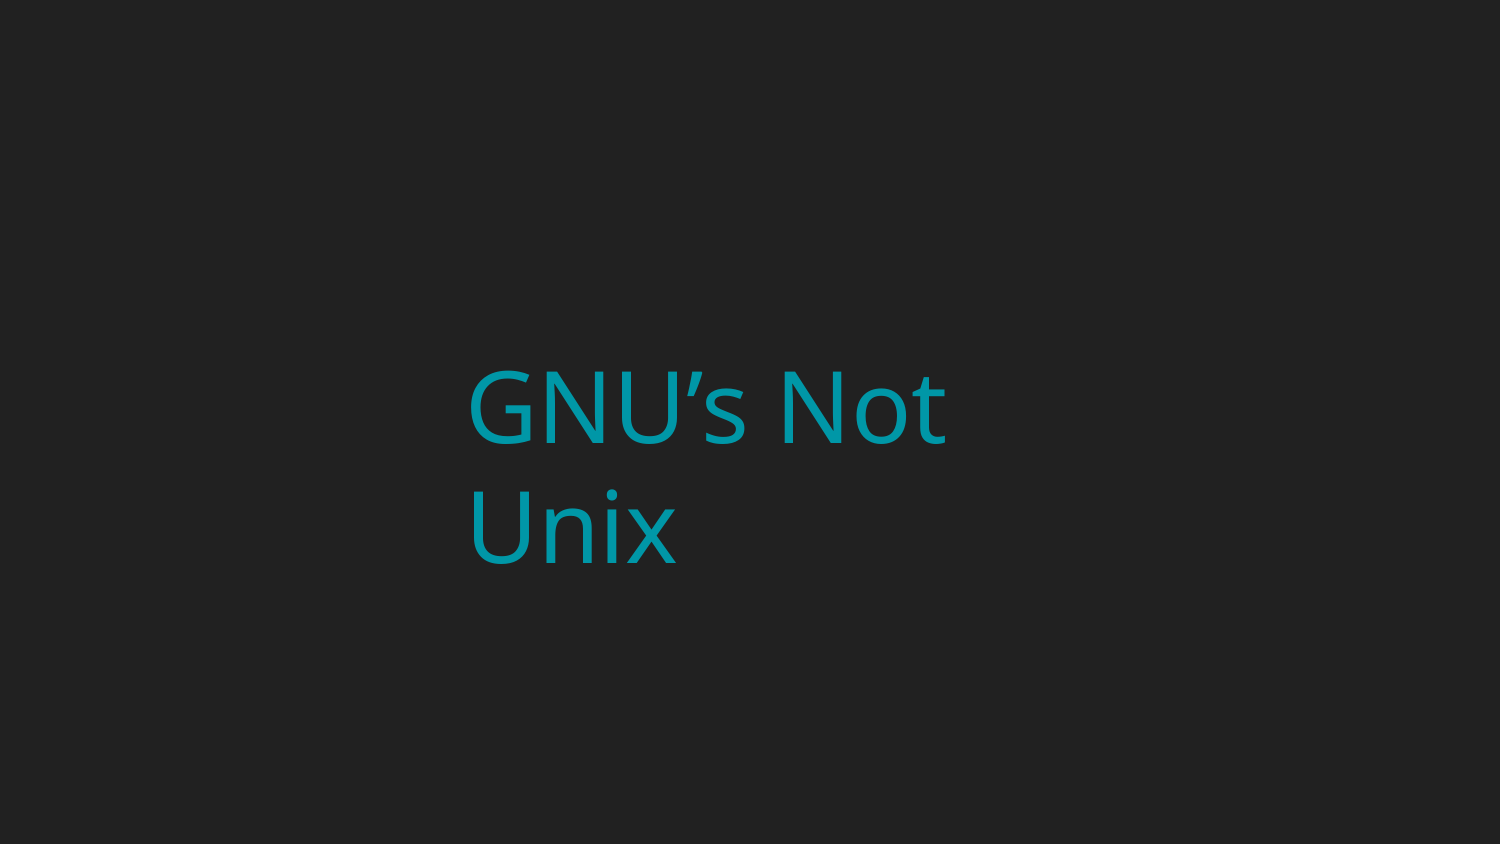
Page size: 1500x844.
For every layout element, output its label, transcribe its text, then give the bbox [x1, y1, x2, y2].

text_box GNU’s Not Unix [450, 328, 1151, 476]
